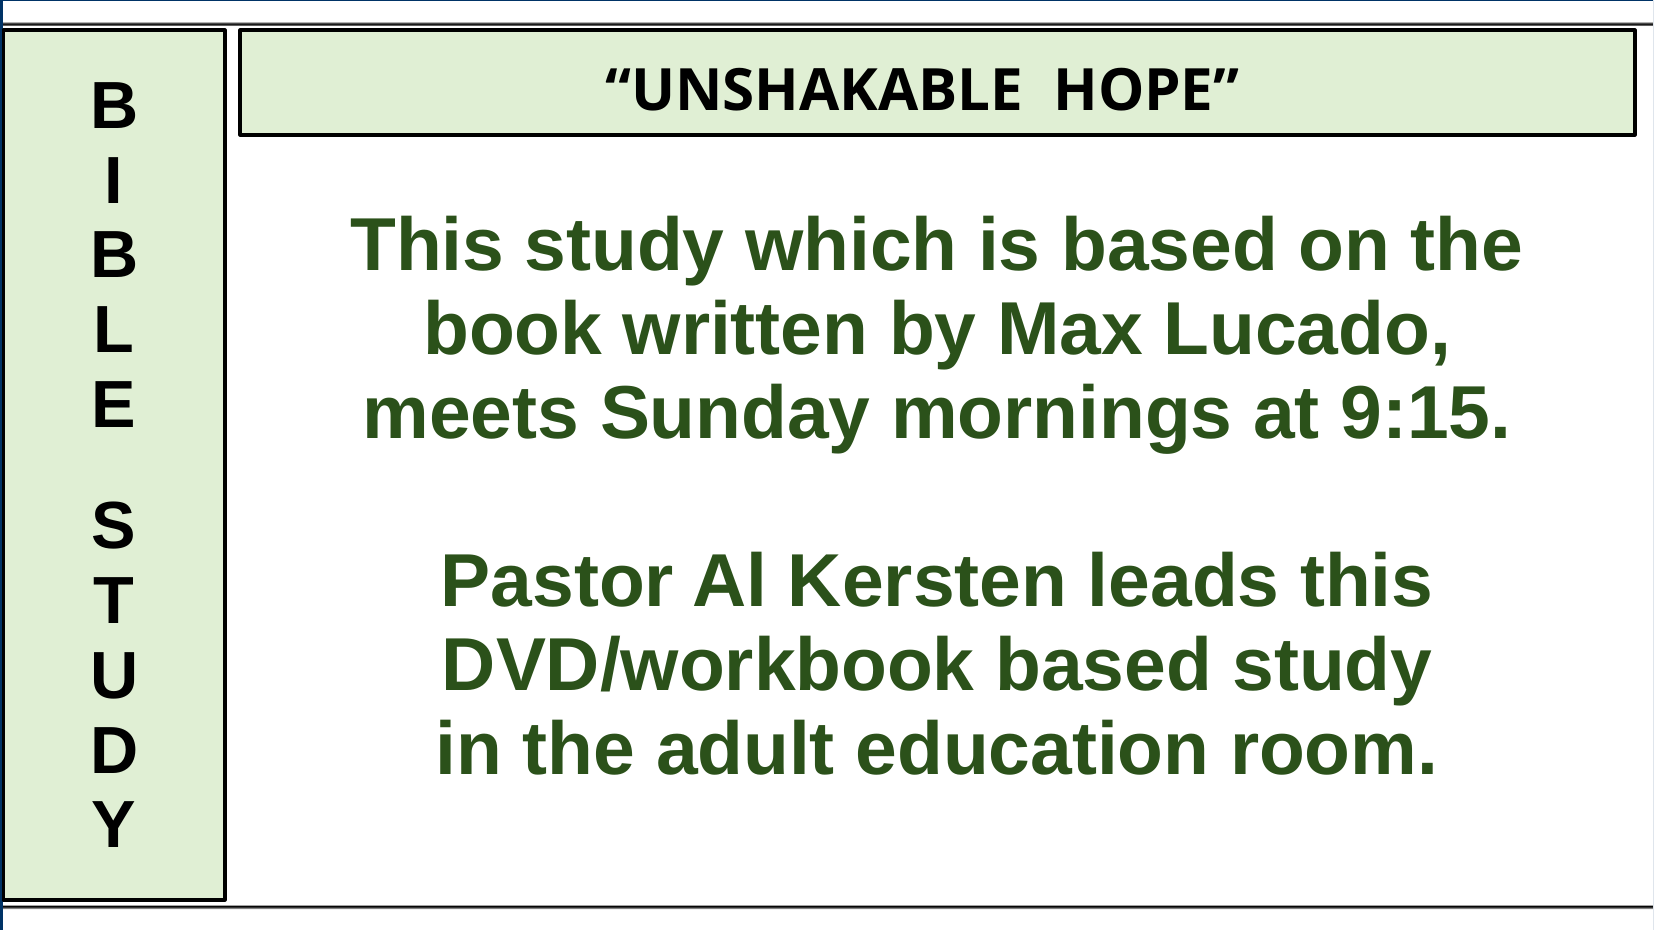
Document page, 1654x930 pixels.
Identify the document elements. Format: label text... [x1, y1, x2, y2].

text_box This study which is based on the book written by Max Lucado, meets Sunday mornings at 9:15. Pastor Al Kersten leads this DVD/workbook based study in the adult education room. [300, 194, 1576, 798]
text_box B I B L E S T U D Y [3, 29, 226, 901]
picture [0, 0, 1654, 930]
text_box [240, 29, 1636, 135]
text_box “UNSHAKABLE HOPE” [255, 40, 1591, 134]
